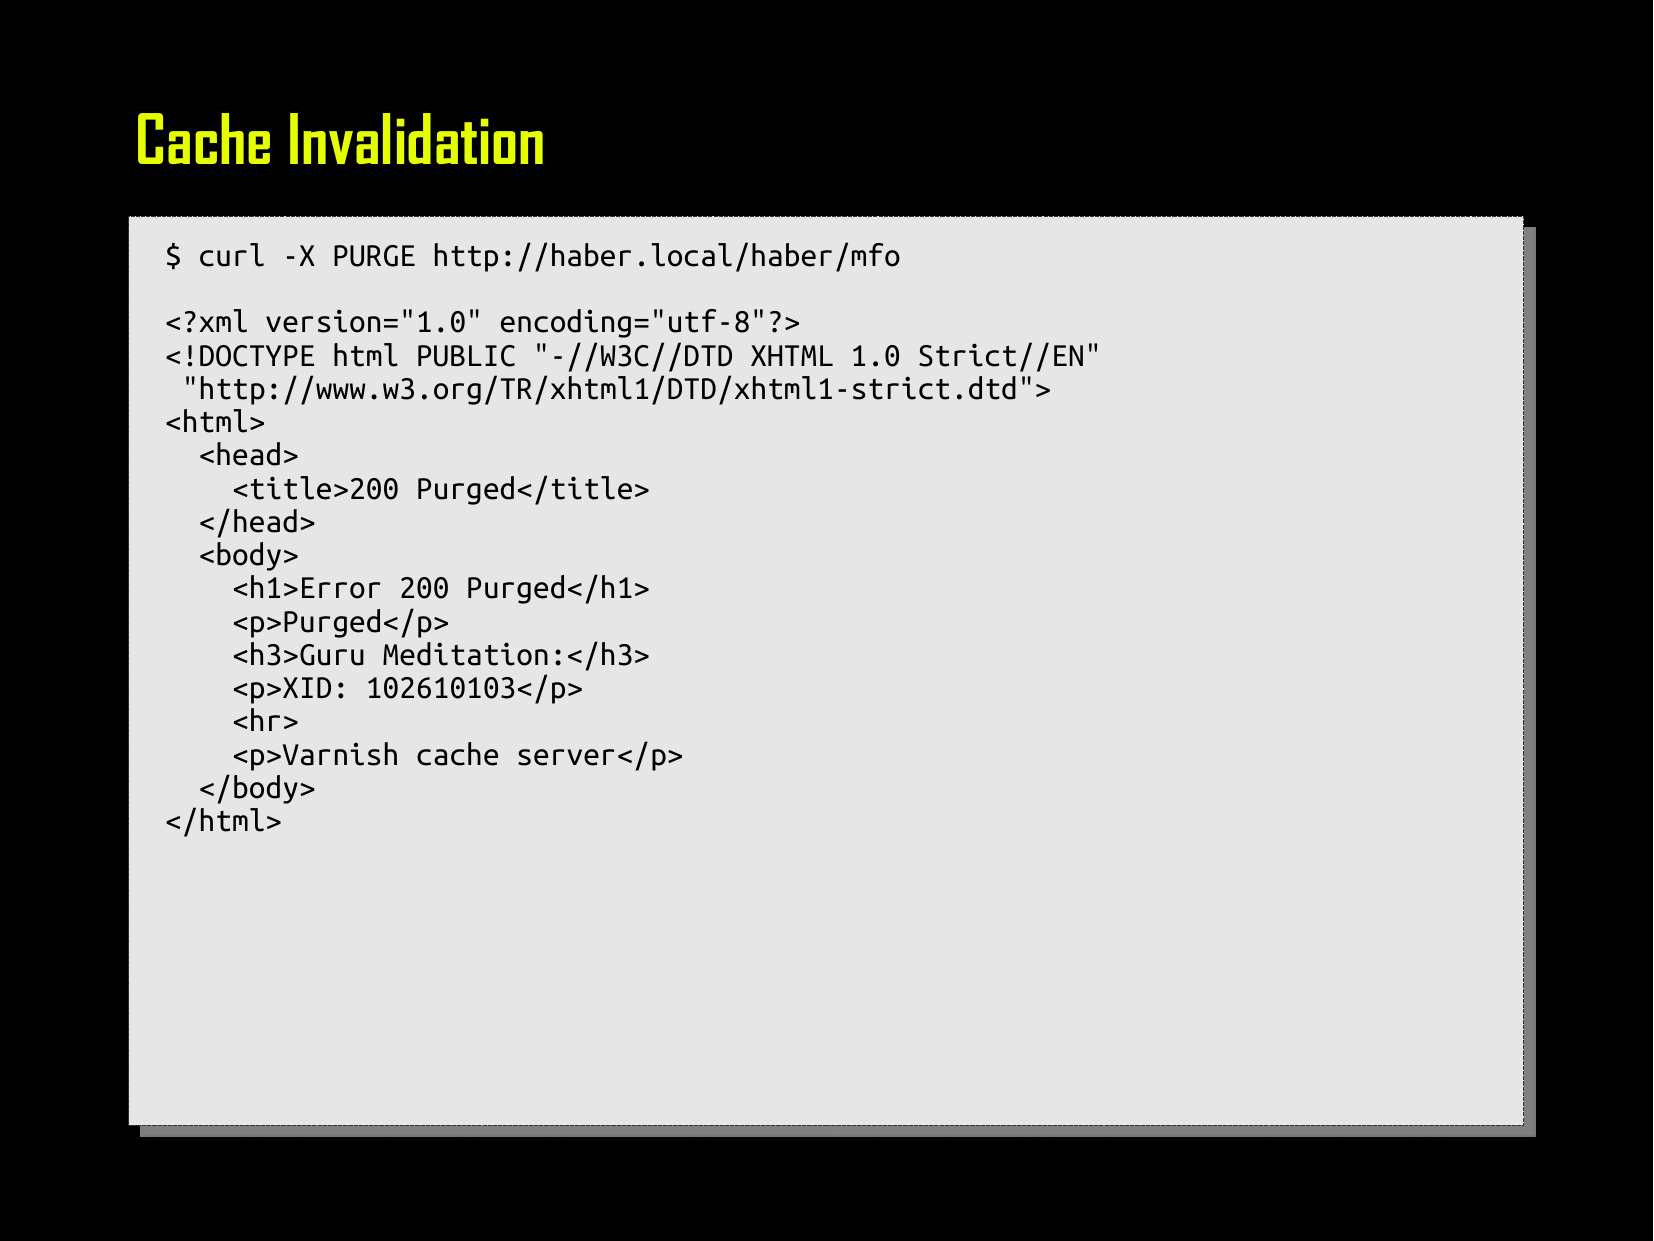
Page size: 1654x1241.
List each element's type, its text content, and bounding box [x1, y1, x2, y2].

text_box Cache Invalidation [120, 90, 564, 186]
text_box [128, 216, 1524, 1126]
text_box $ curl -X PURGE http://haber.local/haber/mfo <?xml version="1.0" encoding="utf-8"?> <!DOCTYPE html PUBLIC "-//W3C//DTD XHTML 1.0 Strict//EN" "http://www.w3.org/TR/xhtml1/DTD/xhtml1-strict.dtd"> <html> <head> <title>200 Purged</title> </head> <body> <h1>Error 200 Purged</h1> <p>Purged</p> <h3>Guru Meditation:</h3> <p>XID: 102610103</p> <hr> <p>Varnish cache server</p> </body> </html> [150, 231, 1531, 883]
